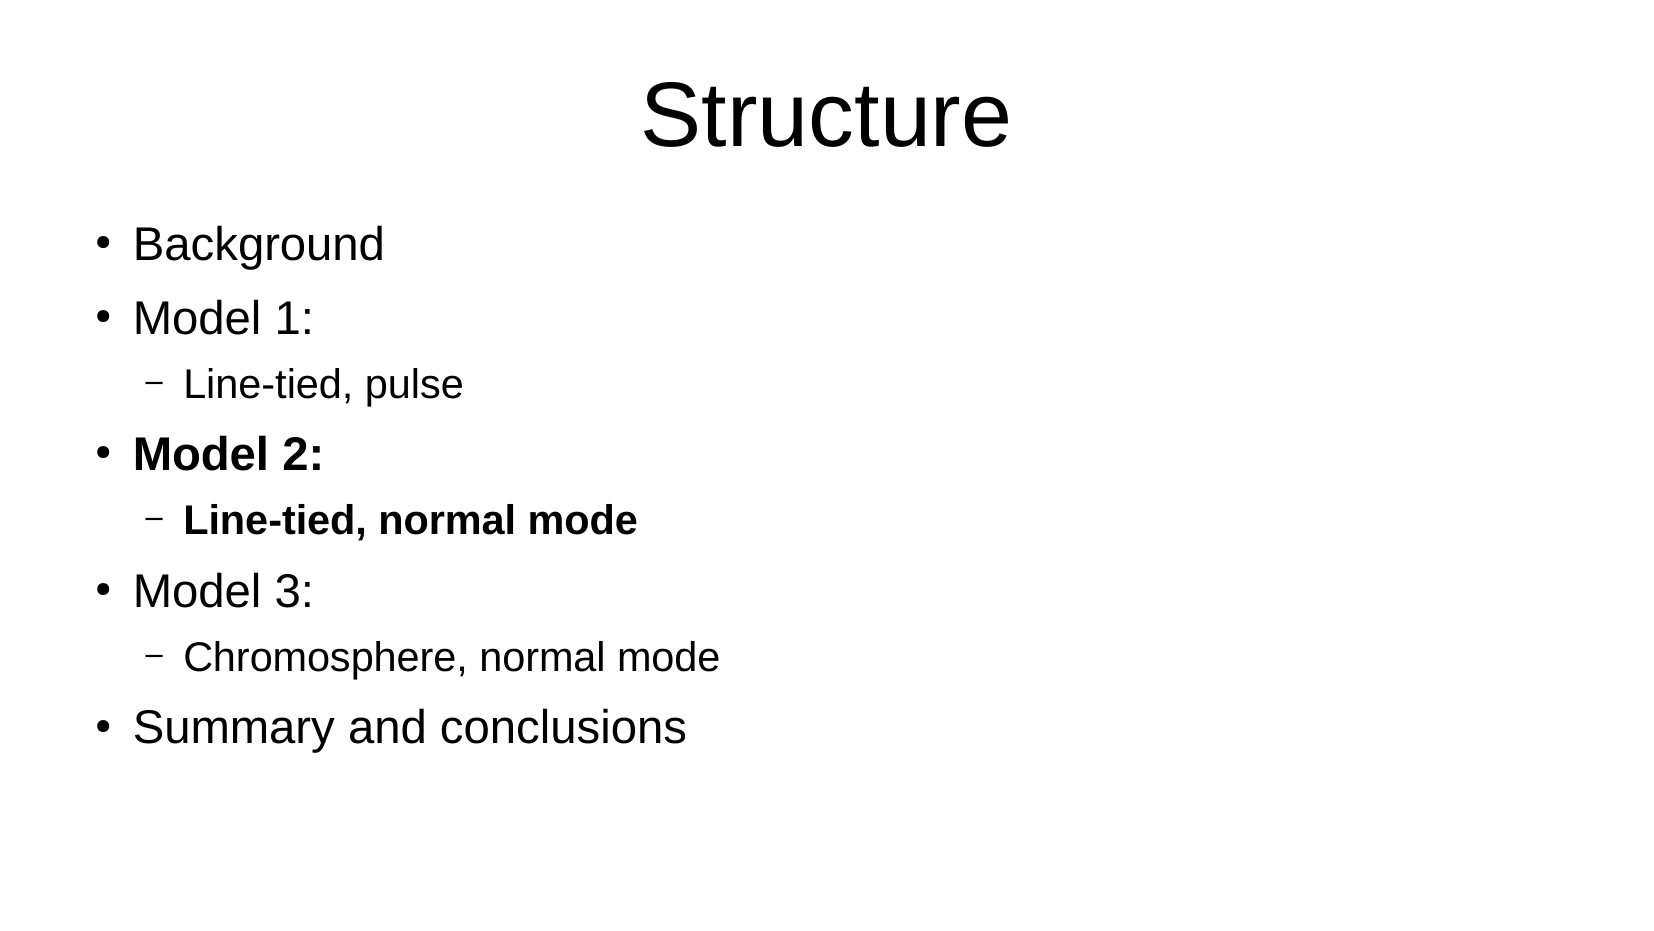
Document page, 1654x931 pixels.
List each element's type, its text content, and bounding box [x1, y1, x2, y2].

list Background Model 1: Line-tied, pulse Model 2: Line-tied, normal mode Model 3: Chromosphere, normal mode Summary and conclusions [82, 217, 1571, 758]
title Structure [82, 37, 1571, 193]
